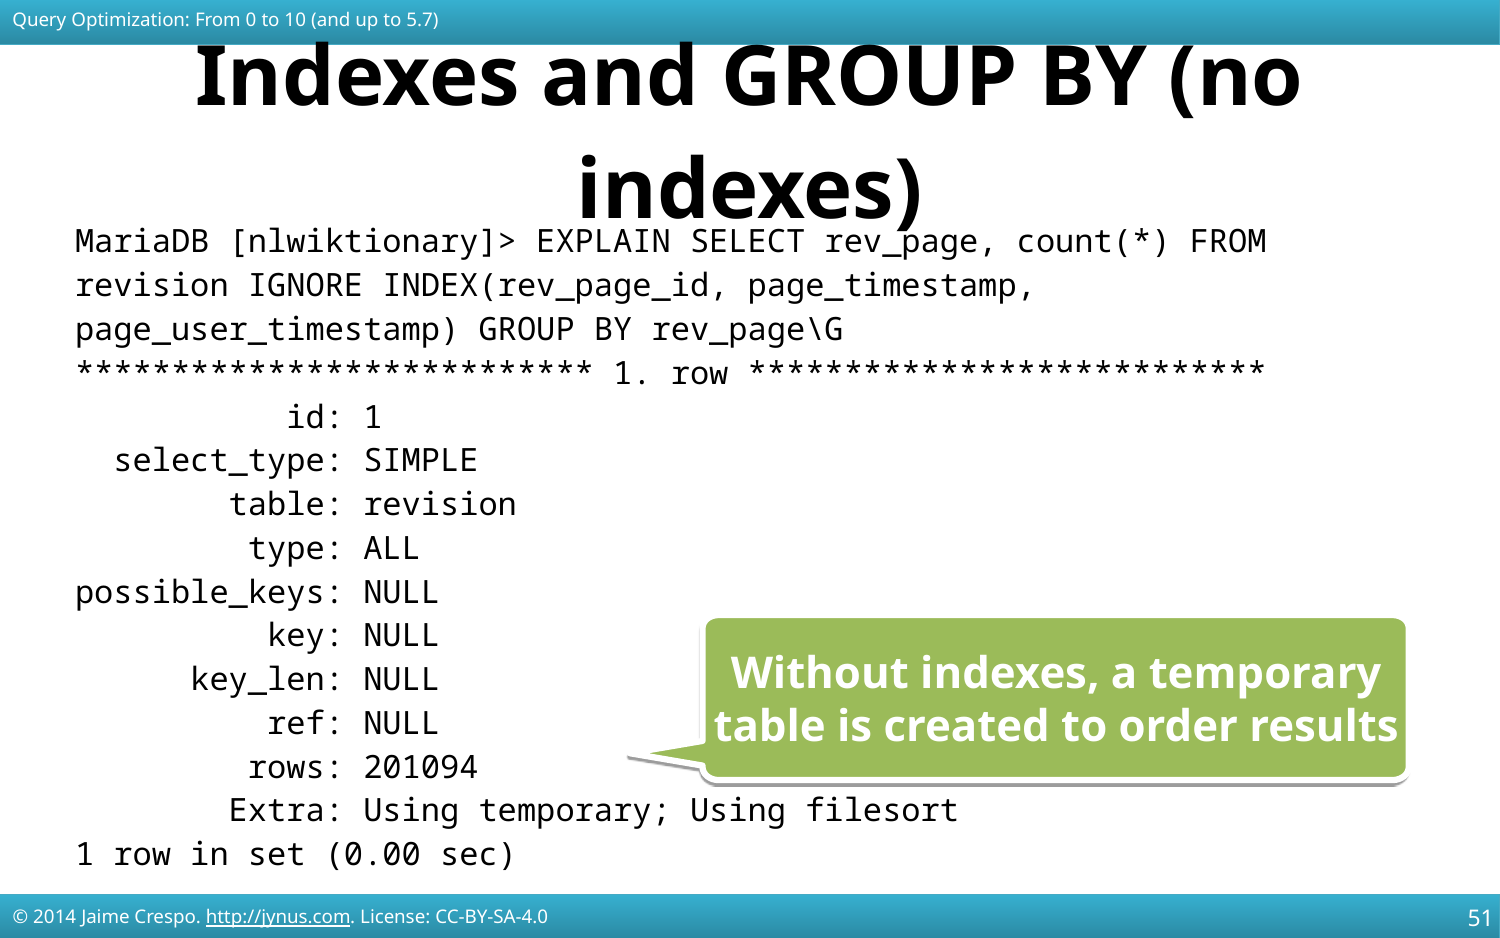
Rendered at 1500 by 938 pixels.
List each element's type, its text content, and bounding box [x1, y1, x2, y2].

list MariaDB [nlwiktionary]> EXPLAIN SELECT rev_page, count(*) FROM revision IGNORE INDEX(rev_page_id, page_timestamp, page_user_timestamp) GROUP BY rev_page\G *************************** 1. row *************************** id: 1 select_type: SIMPLE table: revision type: ALL possible_keys: NULL key: NULL key_len: NULL ref: NULL rows: 201094 Extra: Using temporary; Using filesort 1 row in set (0.00 sec) [75, 218, 1425, 876]
title Indexes and GROUP BY (no indexes) [75, 51, 1425, 209]
slide_number [1389, 896, 1490, 935]
text_box Without indexes, a temporary table is created to order results [630, 615, 1409, 781]
